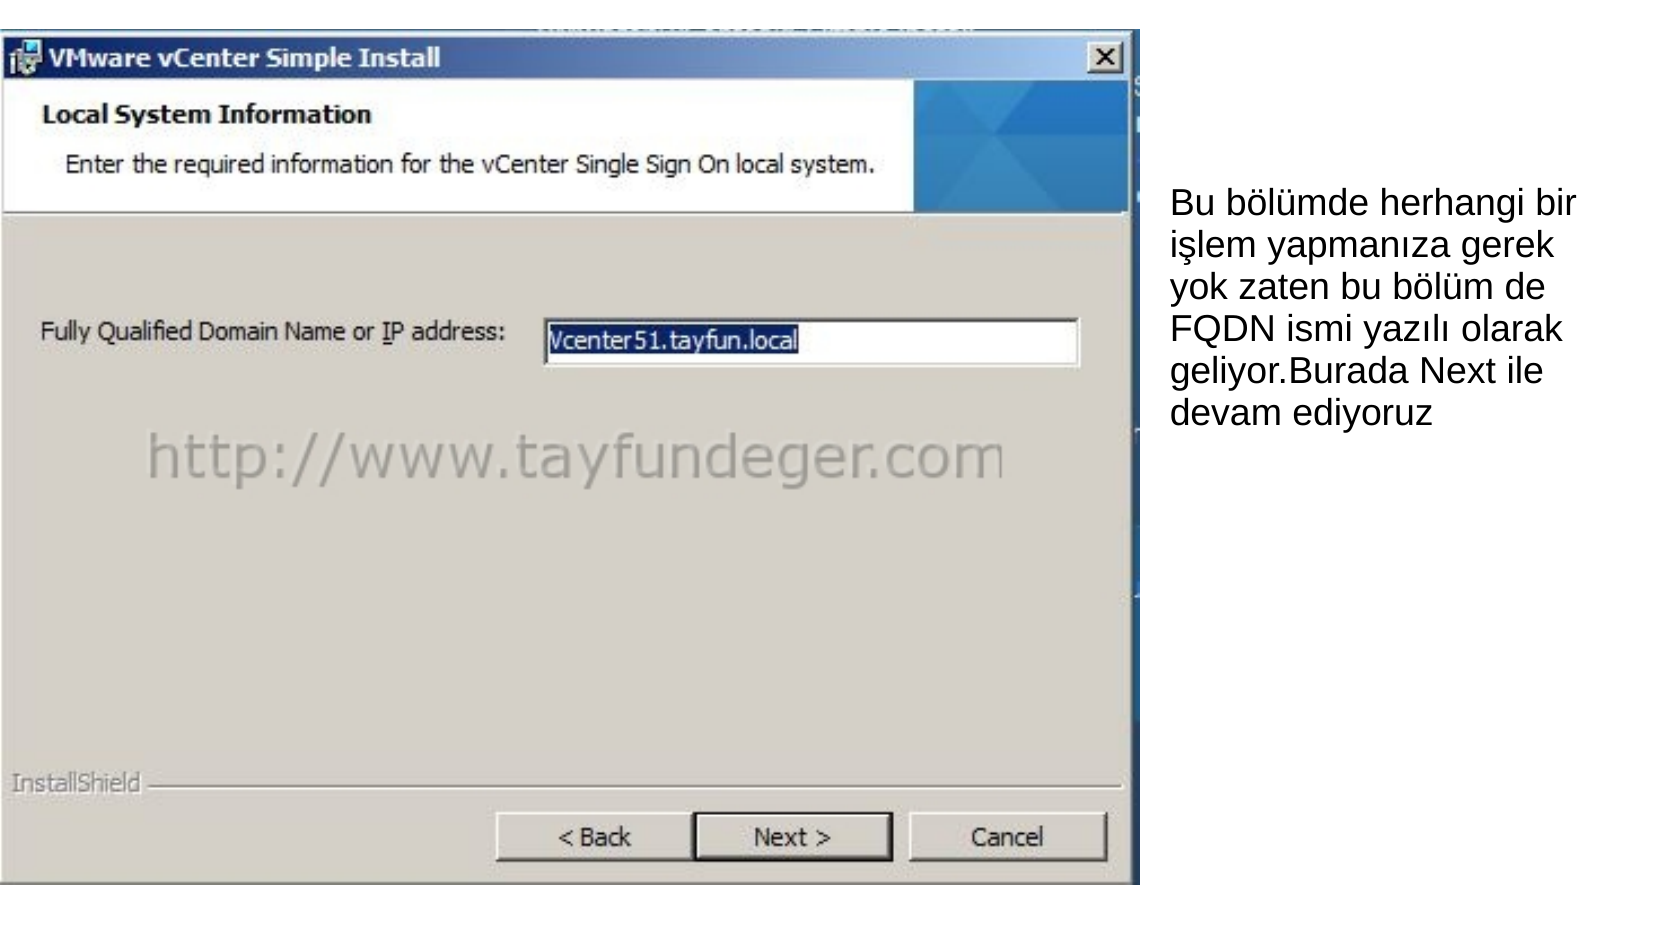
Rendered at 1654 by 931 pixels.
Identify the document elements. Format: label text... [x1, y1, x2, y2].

picture [0, 29, 1140, 886]
text_box Bu bölümde herhangi bir işlem yapmanıza gerek yok zaten bu bölüm de FQDN ismi yazılı olarak geliyor.Burada Next ile devam ediyoruz [1155, 90, 1638, 616]
